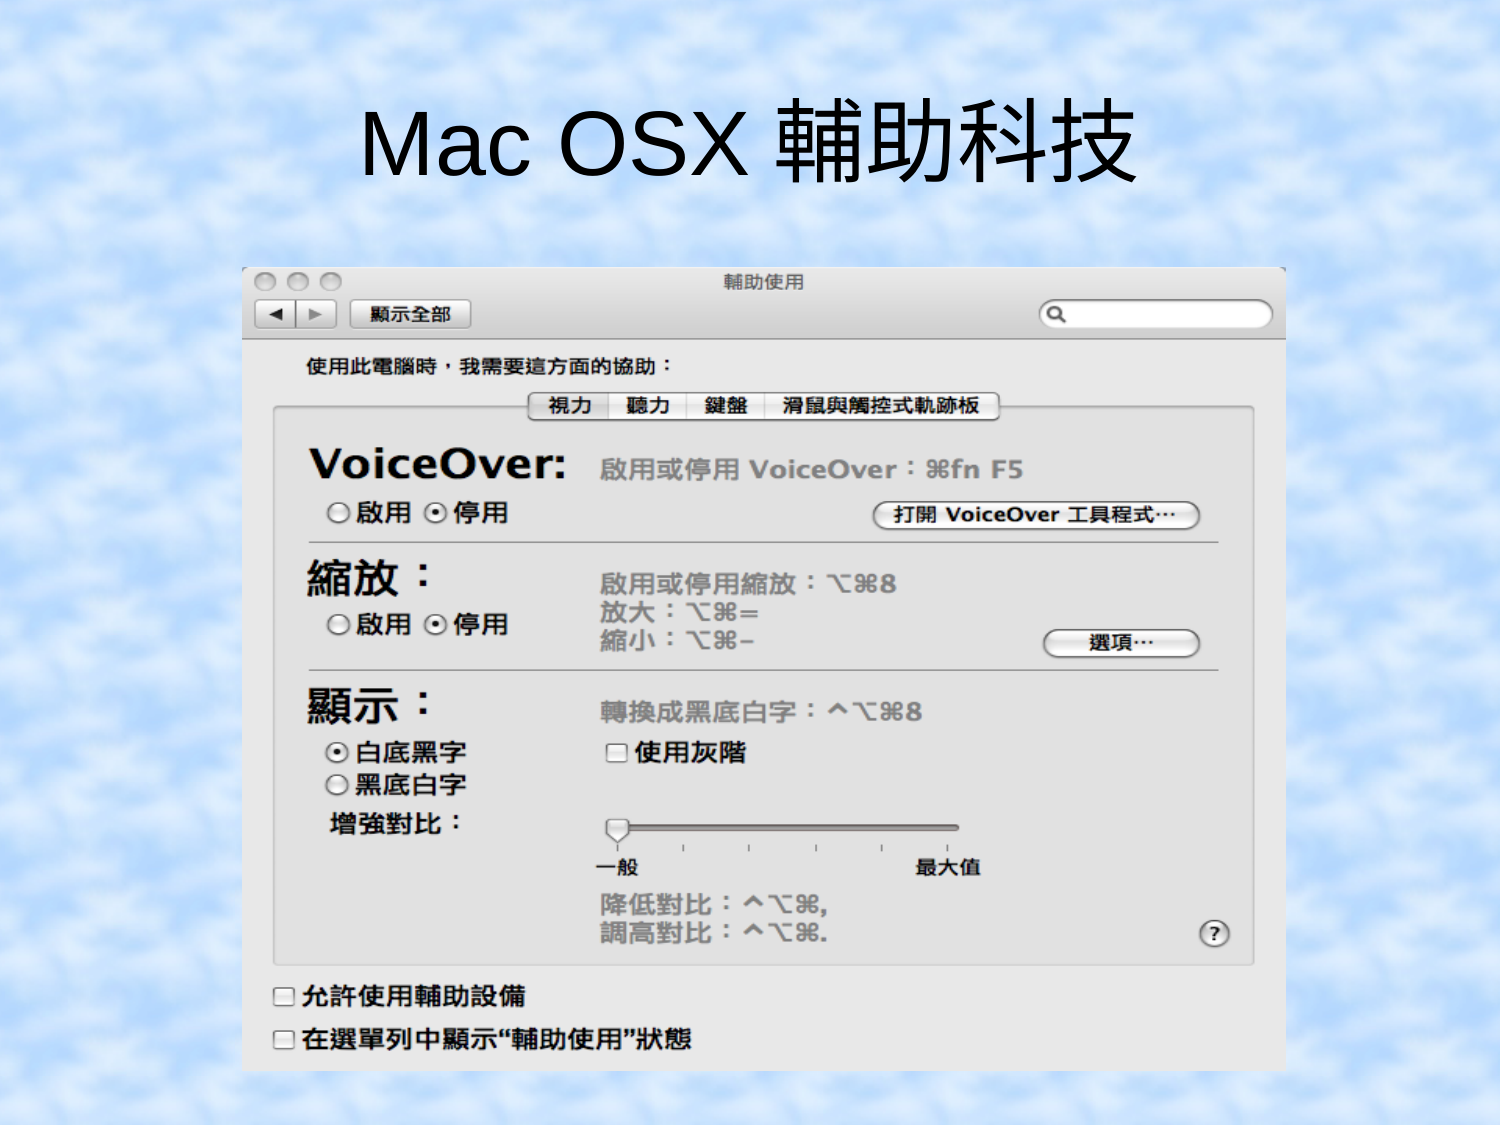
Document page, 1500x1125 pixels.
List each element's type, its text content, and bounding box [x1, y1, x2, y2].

title Mac OSX輔助科技 [75, 21, 1425, 257]
picture [0, 0, 1500, 1125]
